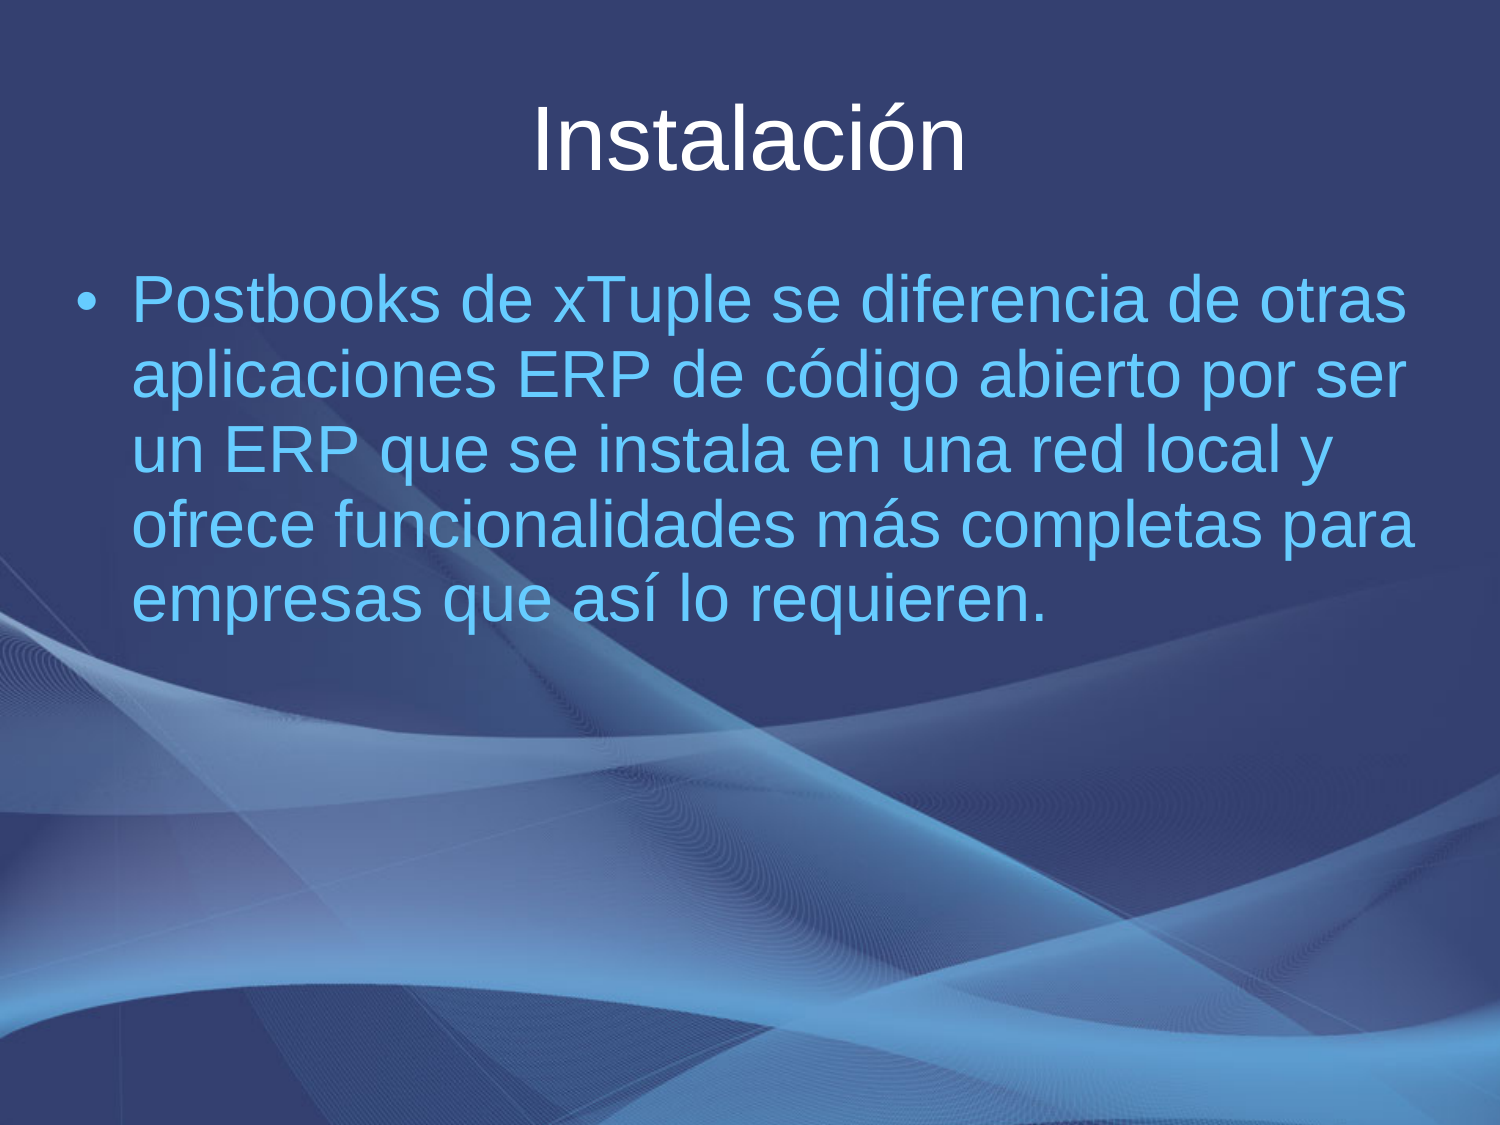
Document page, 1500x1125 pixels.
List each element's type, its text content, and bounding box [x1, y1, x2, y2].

title Instalación [75, 45, 1426, 233]
list Postbooks de xTuple se diferencia de otras aplicaciones ERP de código abierto por ser un ERP que se instala en una red local y ofrece funcionalidades más completas para empresas que así lo requieren. [75, 262, 1426, 915]
picture [0, 0, 1500, 1125]
